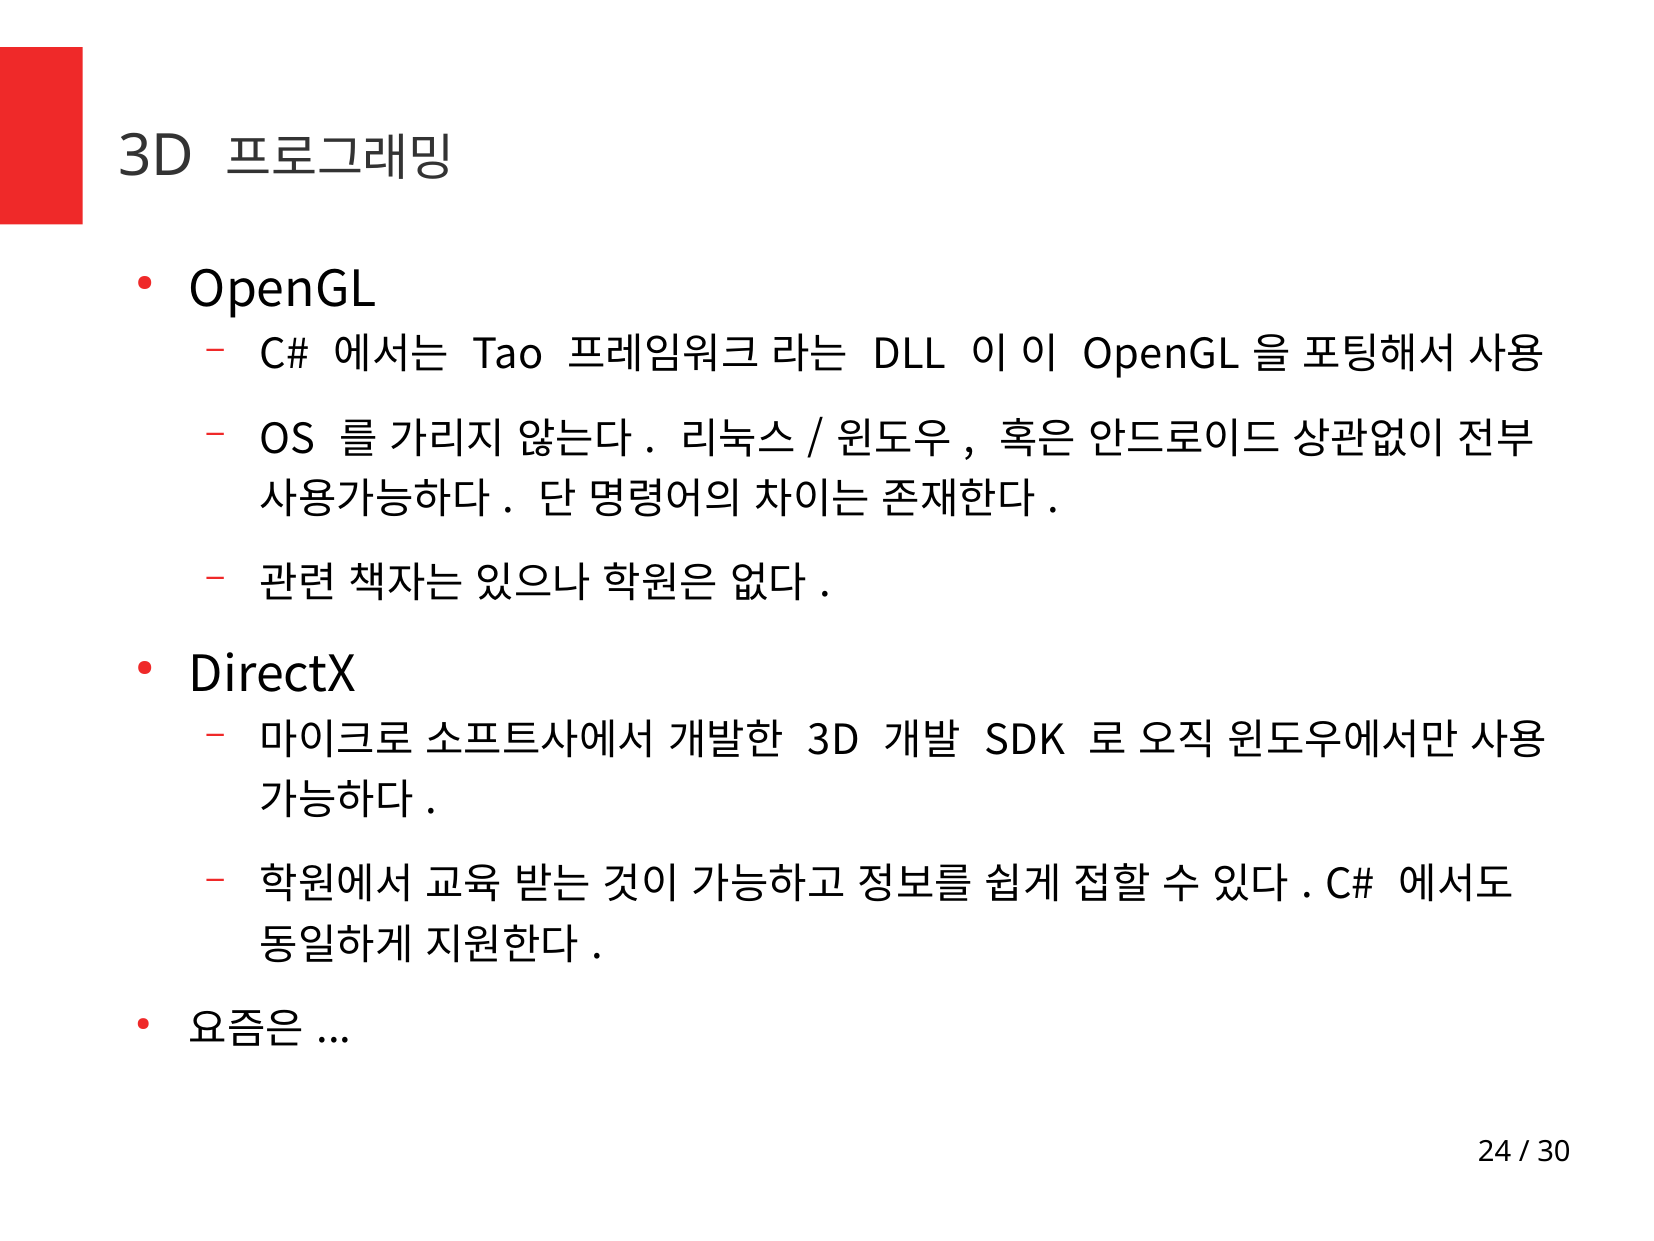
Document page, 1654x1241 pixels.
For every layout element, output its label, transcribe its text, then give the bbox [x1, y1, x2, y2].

list OpenGL C# 에서는 Tao 프레임워크 라는 DLL 이 이 OpenGL을 포팅해서 사용 OS 를 가리지 않는다. 리눅스/윈도우, 혹은 안드로이드 상관없이 전부 사용가능하다. 단 명령어의 차이는 존재한다. 관련 책자는 있으나 학원은 없다. DirectX 마이크로 소프트사에서 개발한 3D 개발 SDK 로 오직 윈도우에서만 사용 가능하다. 학원에서 교육 받는 것이 가능하고 정보를 쉽게 접할 수 있다. C# 에서도 동일하게 지원한다. 요즘은... [118, 248, 1595, 1182]
title 3D 프로그래밍 [118, 49, 1571, 257]
